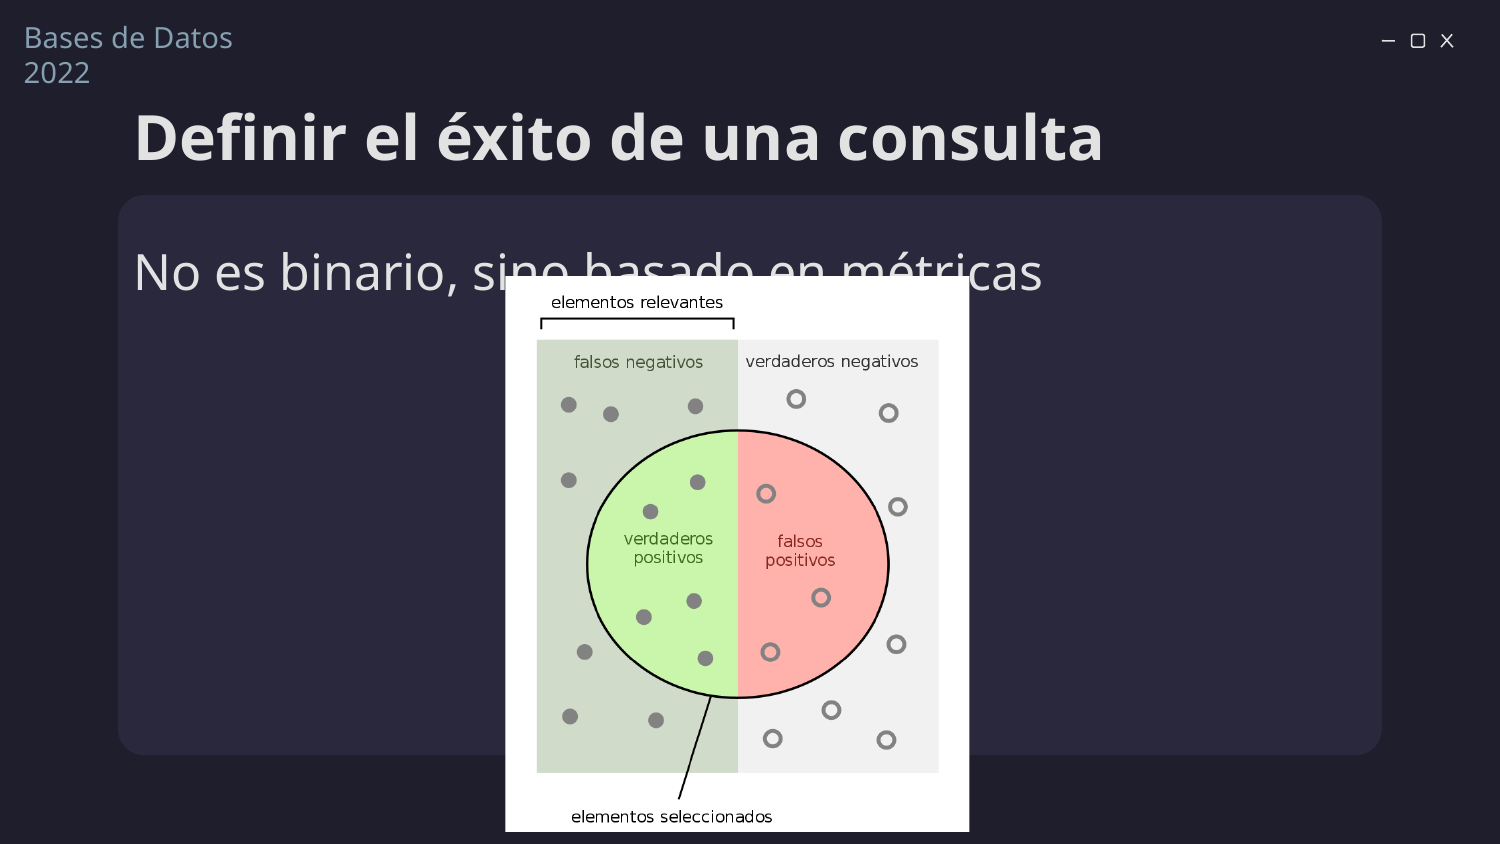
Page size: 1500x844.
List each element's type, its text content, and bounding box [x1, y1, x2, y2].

title Definir el éxito de una consulta [118, 88, 1382, 183]
picture [505, 276, 970, 832]
list No es binario, sino basado en métricas [118, 195, 1382, 750]
